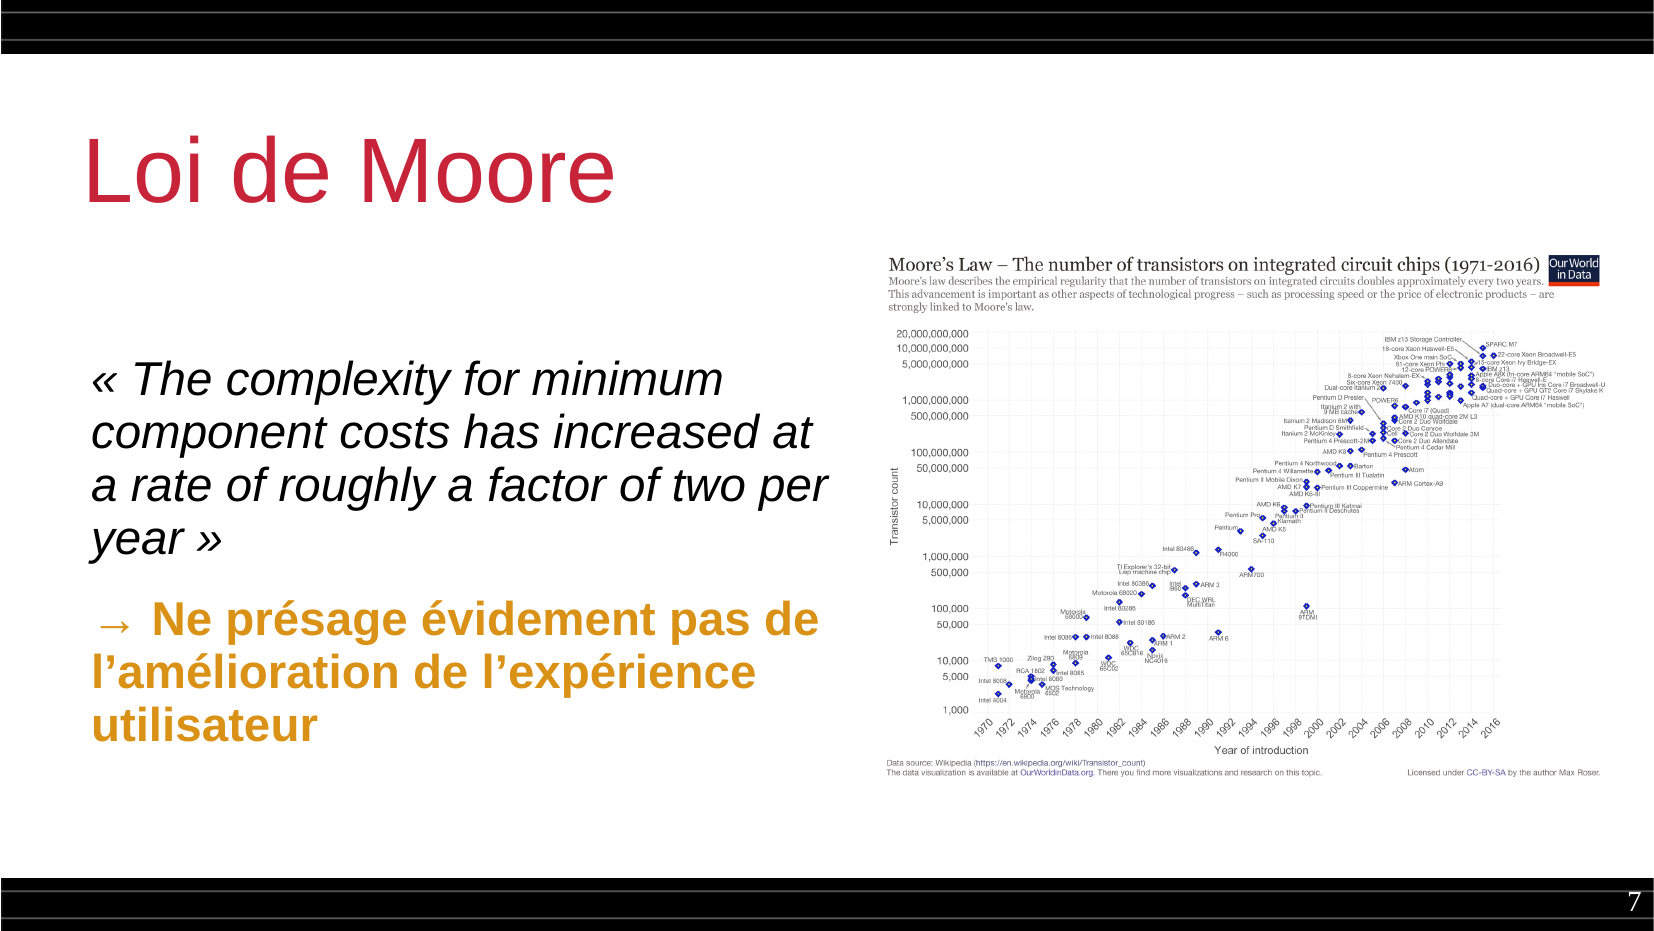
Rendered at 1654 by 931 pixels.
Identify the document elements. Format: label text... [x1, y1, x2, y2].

picture [1, 878, 1654, 931]
picture [1, 0, 1654, 54]
picture [883, 251, 1607, 780]
list « The complexity for minimum component costs has increased at a rate of roughly a factor of two per year » → Ne présage évidement pas de l’amélioration de l’expérience utilisateur [23, 271, 851, 758]
title Loi de Moore [82, 92, 1571, 249]
